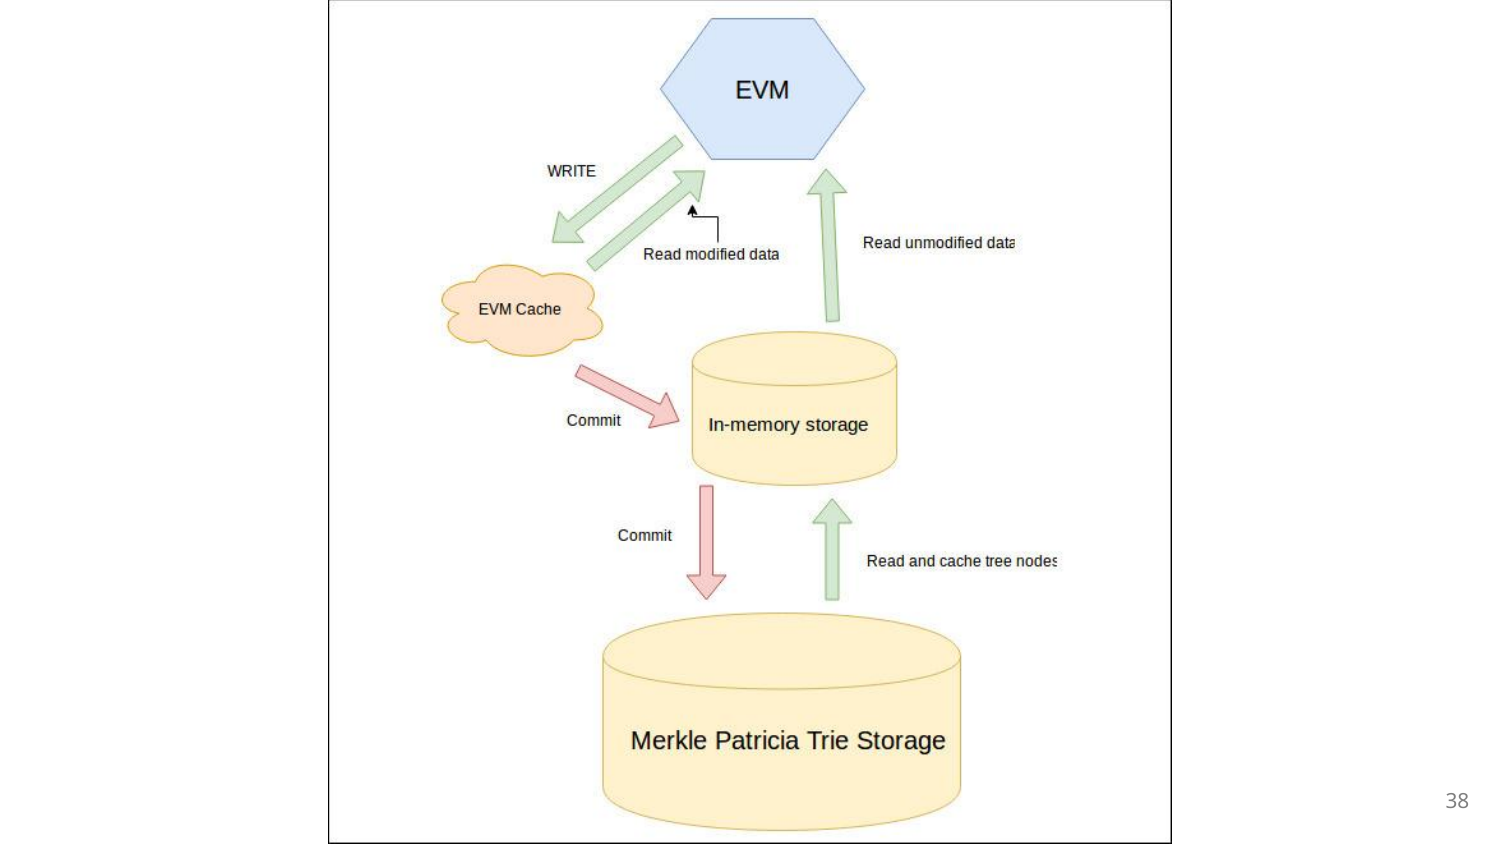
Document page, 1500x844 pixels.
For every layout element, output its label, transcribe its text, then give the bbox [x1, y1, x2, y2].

picture [328, 0, 1172, 844]
slide_number <number> [1394, 769, 1484, 834]
